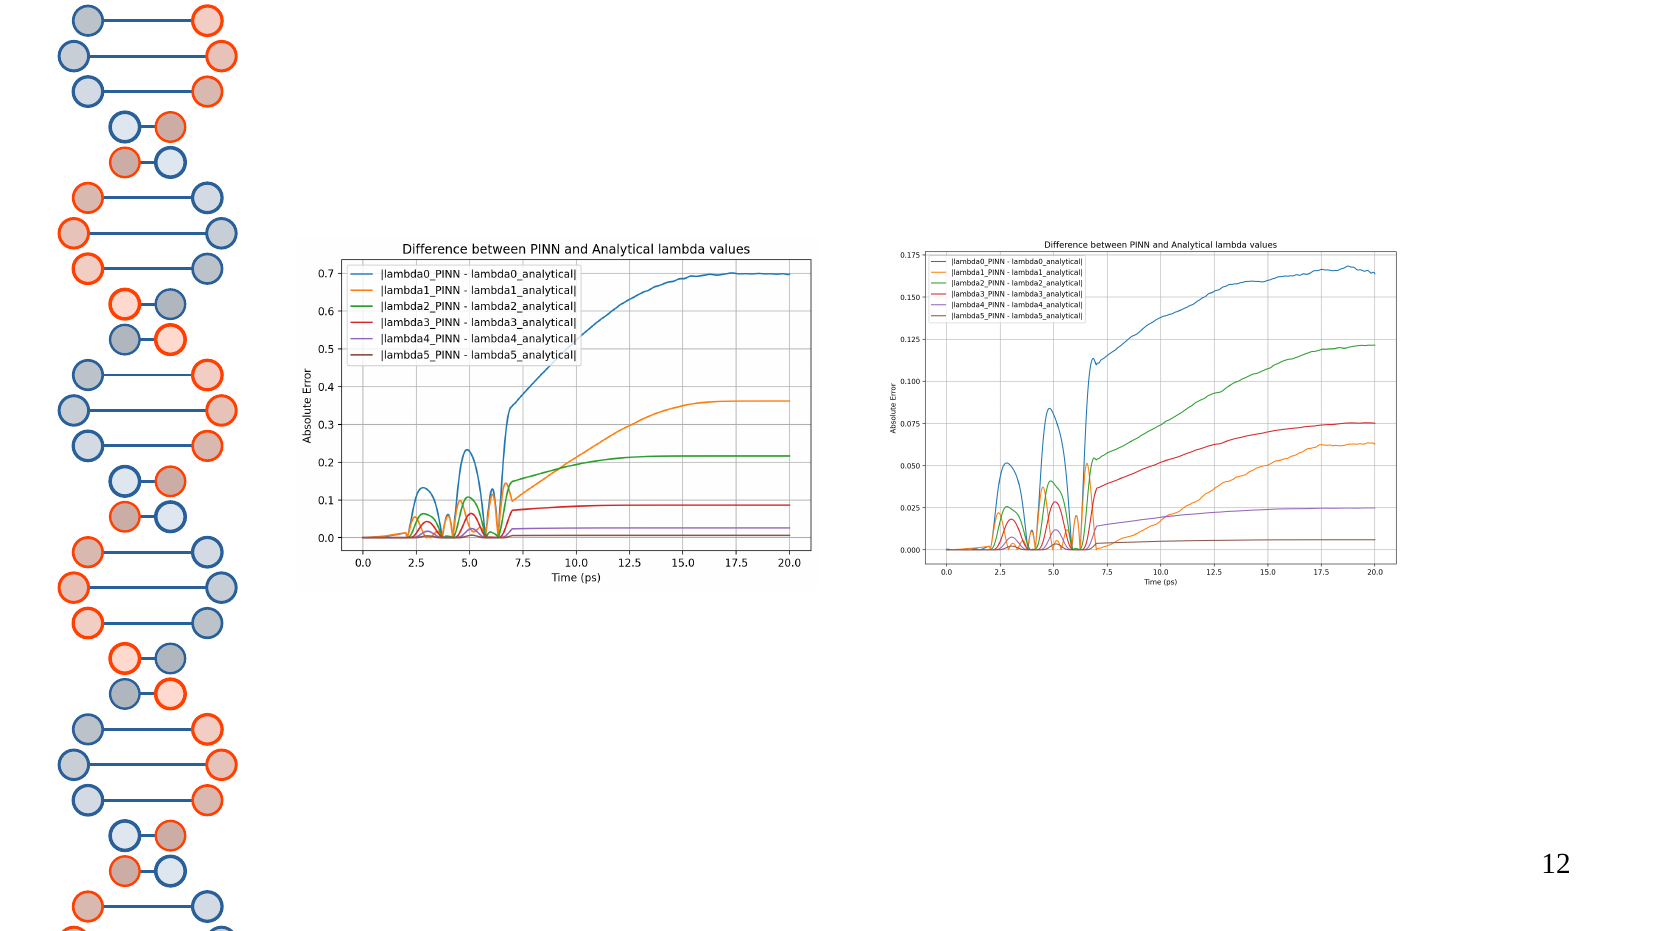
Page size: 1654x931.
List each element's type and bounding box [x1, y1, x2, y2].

picture [295, 236, 818, 591]
picture [885, 236, 1401, 591]
